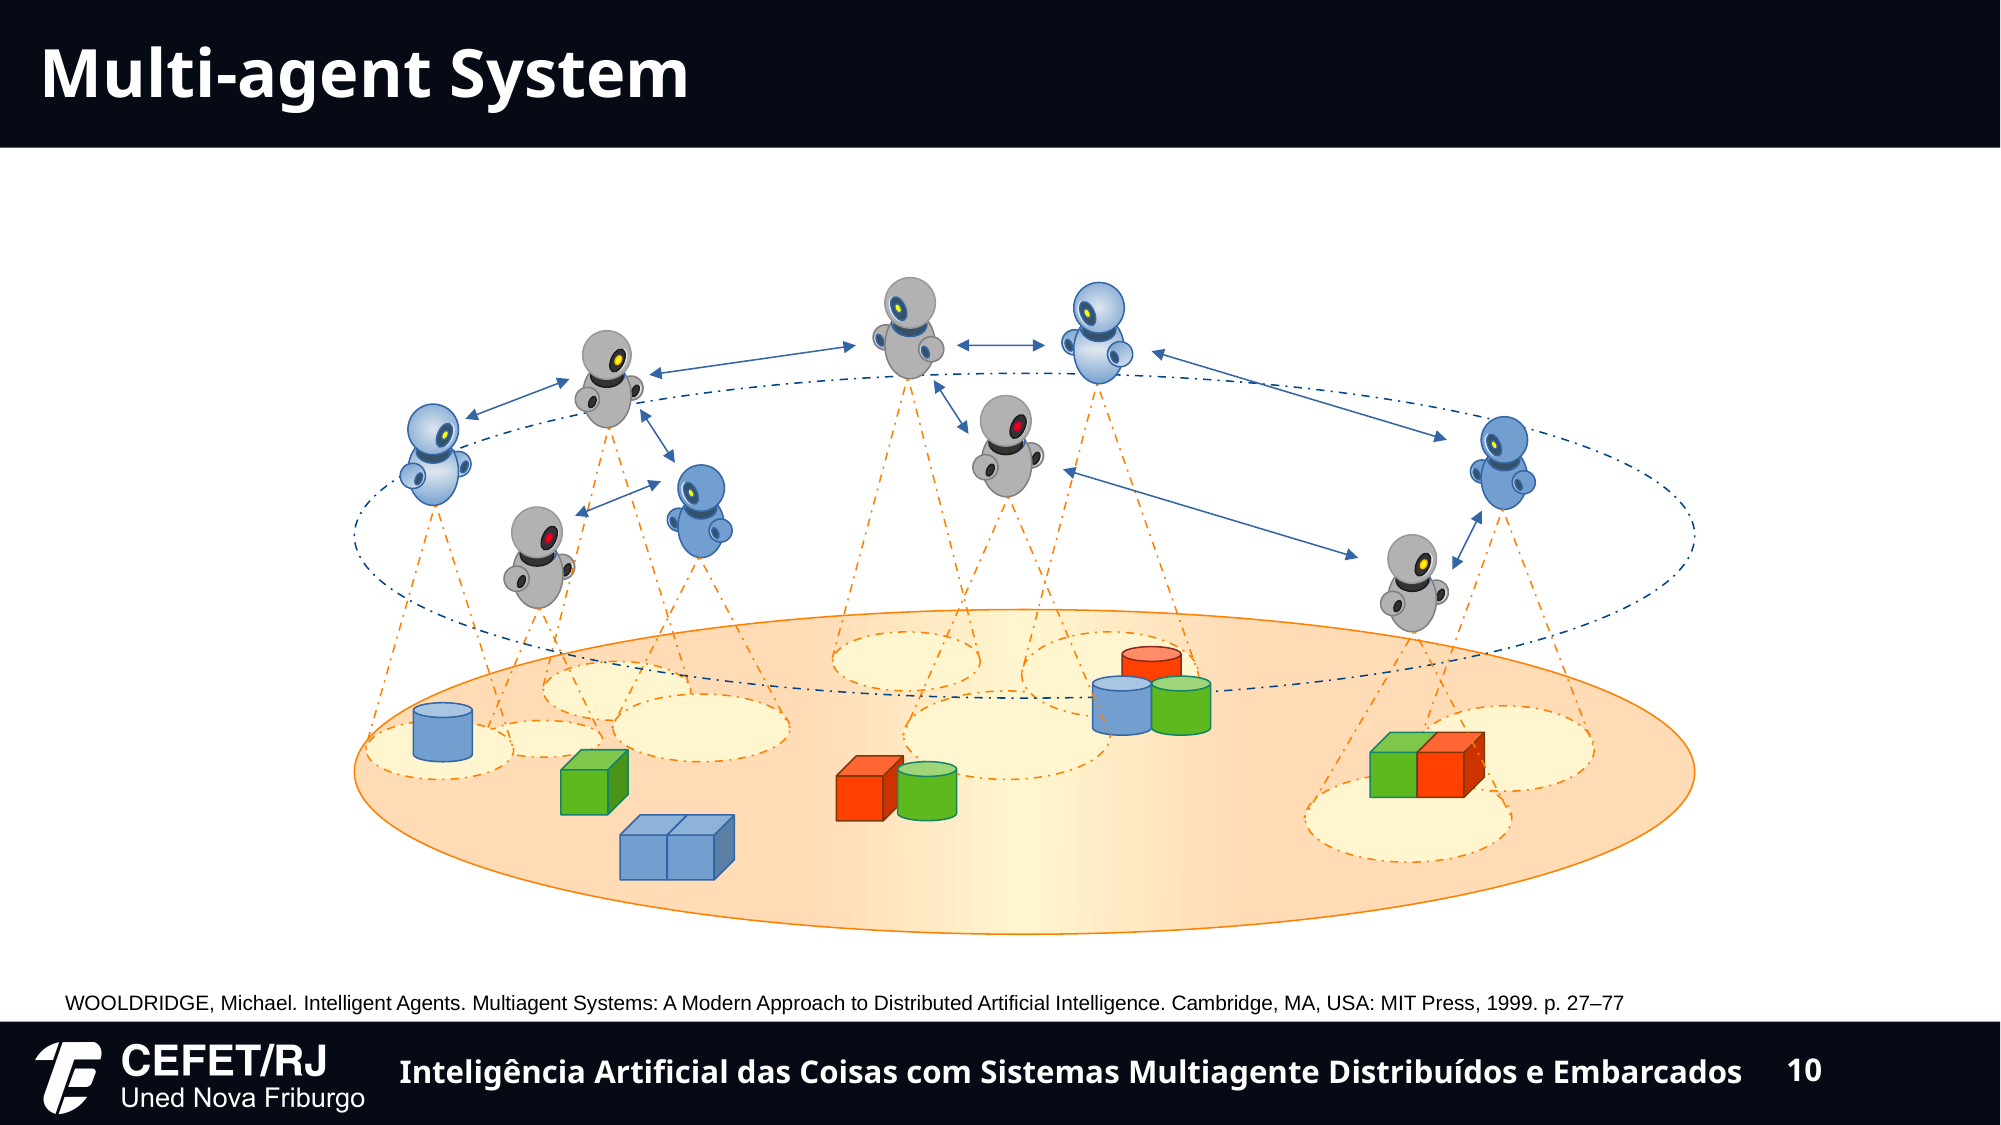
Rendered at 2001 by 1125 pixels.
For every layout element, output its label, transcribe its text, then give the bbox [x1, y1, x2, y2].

text_box [400, 404, 472, 506]
text_box [1470, 416, 1536, 510]
picture [0, 1001, 398, 1125]
text_box [873, 277, 944, 379]
text_box WOOLDRIDGE, Michael. Intelligent Agents. Multiagent Systems: A Modern Approach to Distributed Artificial Intelligence. Cambridge, MA, USA: MIT Press, 1999. p. 27–77 [50, 982, 1969, 1022]
text_box Multi-agent System [25, 23, 1999, 119]
text_box [1380, 534, 1449, 632]
text_box [575, 330, 644, 428]
text_box [503, 507, 575, 609]
text_box [354, 609, 1695, 935]
text_box [972, 395, 1044, 497]
text_box [667, 464, 733, 558]
text_box [1061, 282, 1133, 384]
